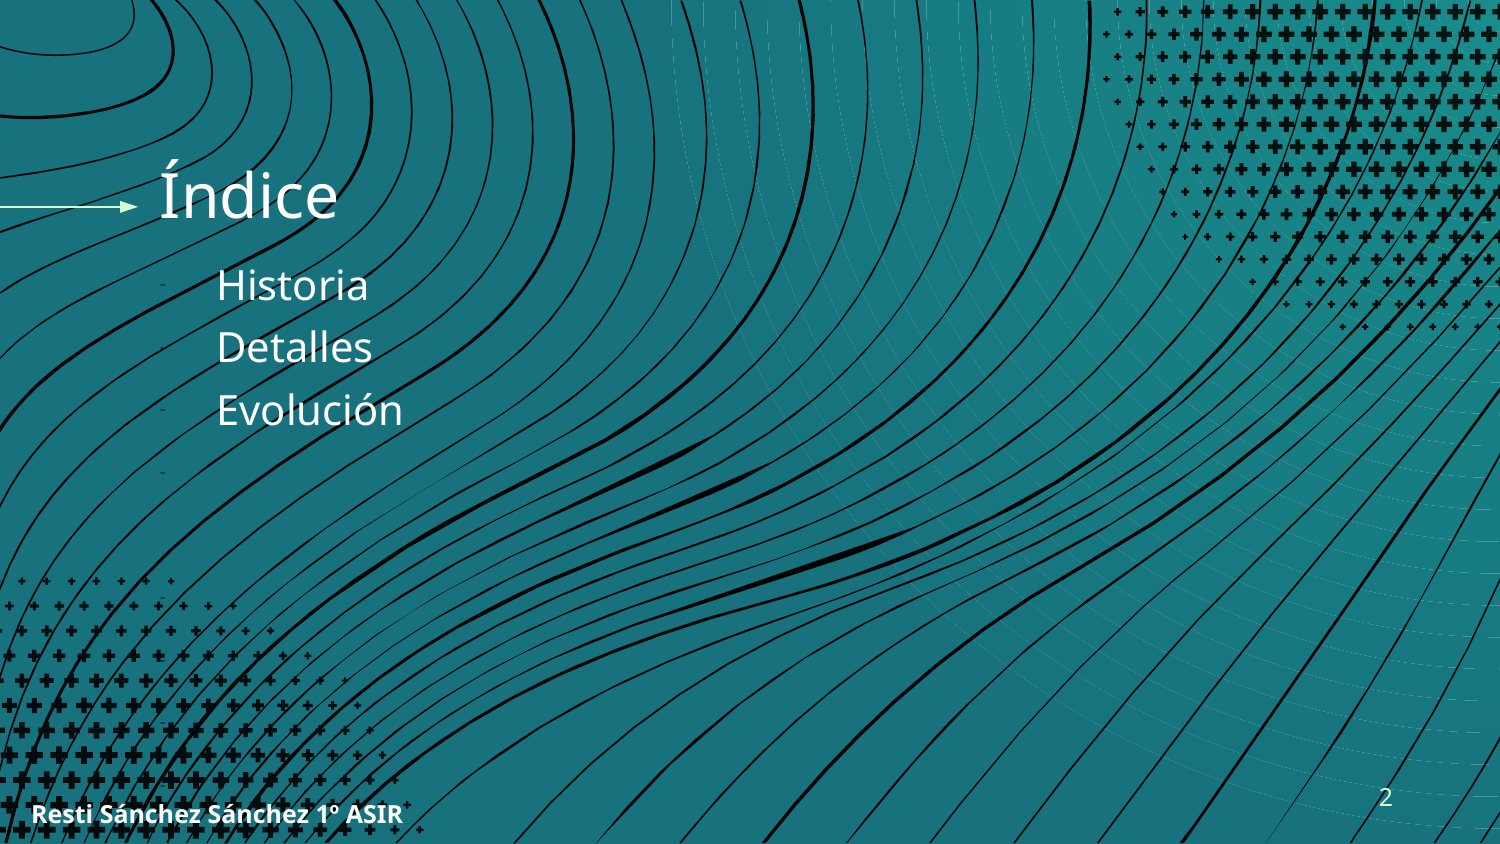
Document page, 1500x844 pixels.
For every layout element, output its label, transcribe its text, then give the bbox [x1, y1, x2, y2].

list [159, 565, 1341, 668]
title Índice [159, 165, 1341, 230]
list Historia Detalles Evolución [159, 258, 720, 537]
text_box 2 [1378, 766, 1469, 832]
list Resti Sánchez Sánchez 1º ASIR [31, 798, 591, 844]
